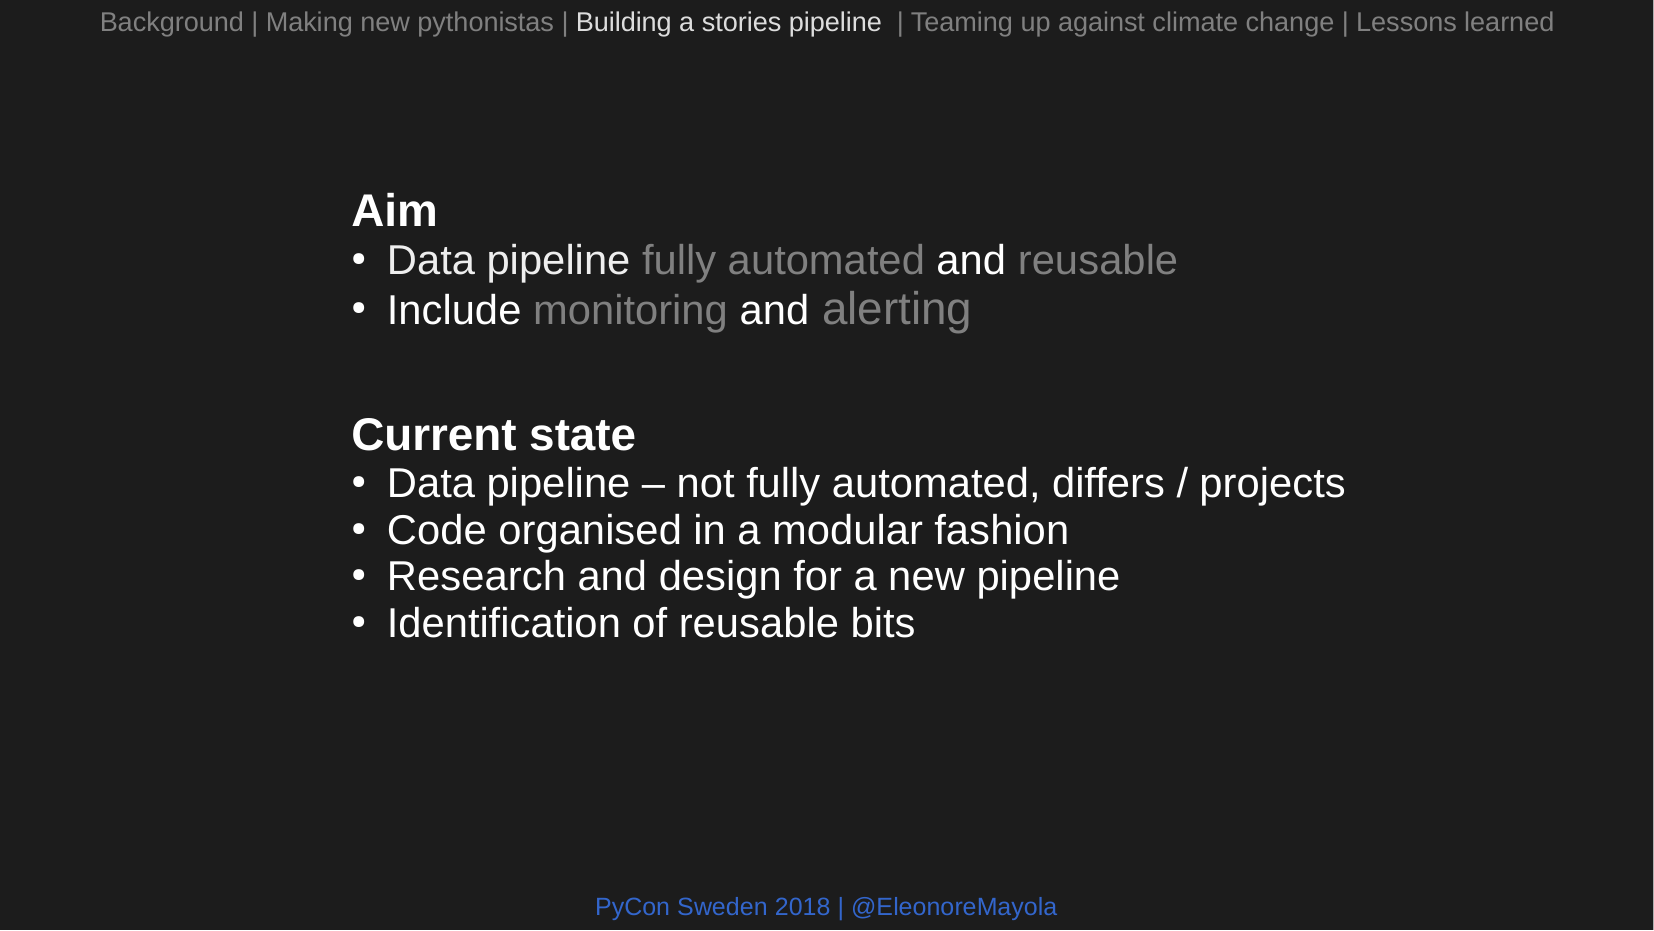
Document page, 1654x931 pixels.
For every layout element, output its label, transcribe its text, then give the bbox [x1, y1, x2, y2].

text_box Current state Data pipeline – not fully automated, differs / projects Code organised in a modular fashion Research and design for a new pipeline Identification of reusable bits [336, 401, 1471, 654]
text_box Aim Data pipeline fully automated and reusable Include monitoring and alerting [336, 177, 1376, 342]
text_box PyCon Sweden 2018 | @EleonoreMayola [460, 885, 1193, 931]
text_box Background | Making new pythonistas | Building a stories pipeline | Teaming up against climate change | Lessons learned [0, 0, 1654, 57]
